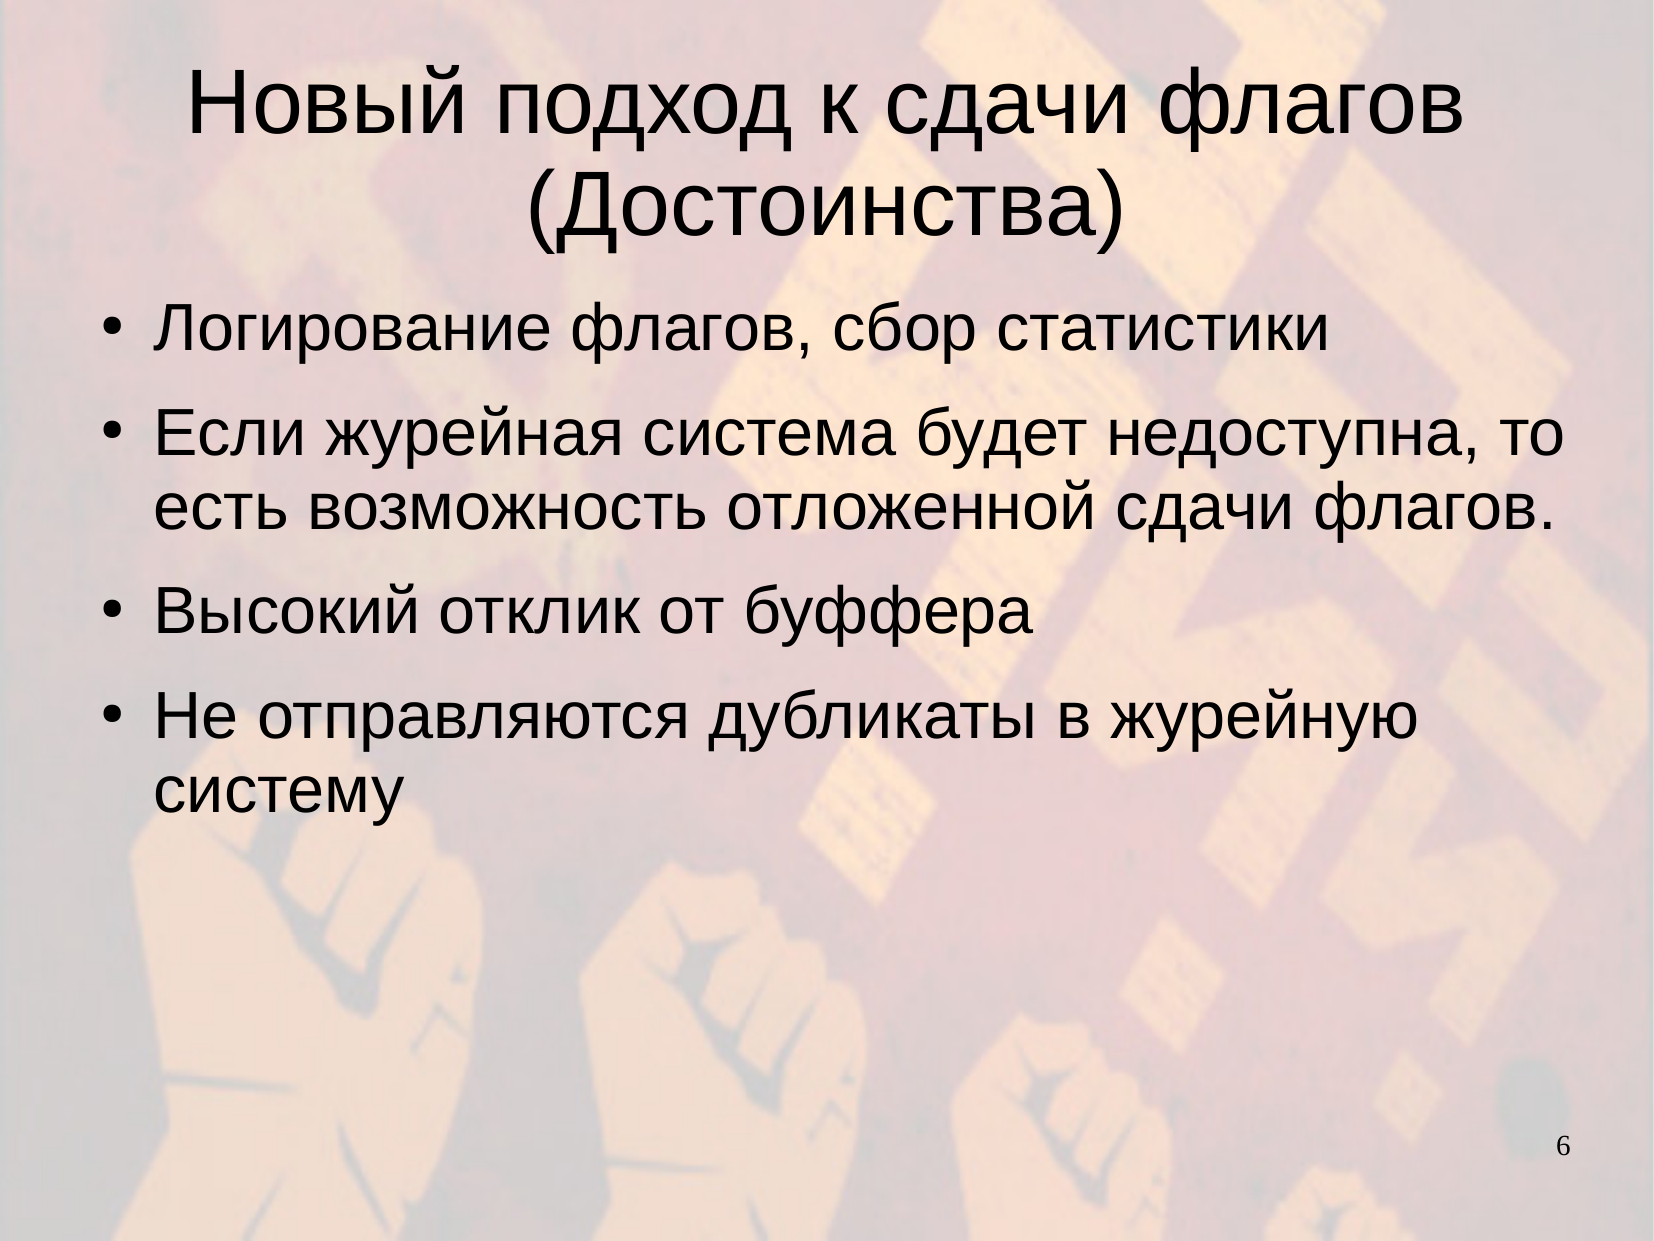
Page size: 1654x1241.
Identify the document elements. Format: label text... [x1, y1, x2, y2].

title Новый подход к сдачи флагов (Достоинства) [82, 49, 1571, 257]
picture [0, 0, 1654, 1241]
list Логирование флагов, сбор статистики Если журейная система будет недоступна, то есть возможность отложенной сдачи флагов. Высокий отклик от буффера Не отправляются дубликаты в журейную систему [82, 290, 1571, 1010]
